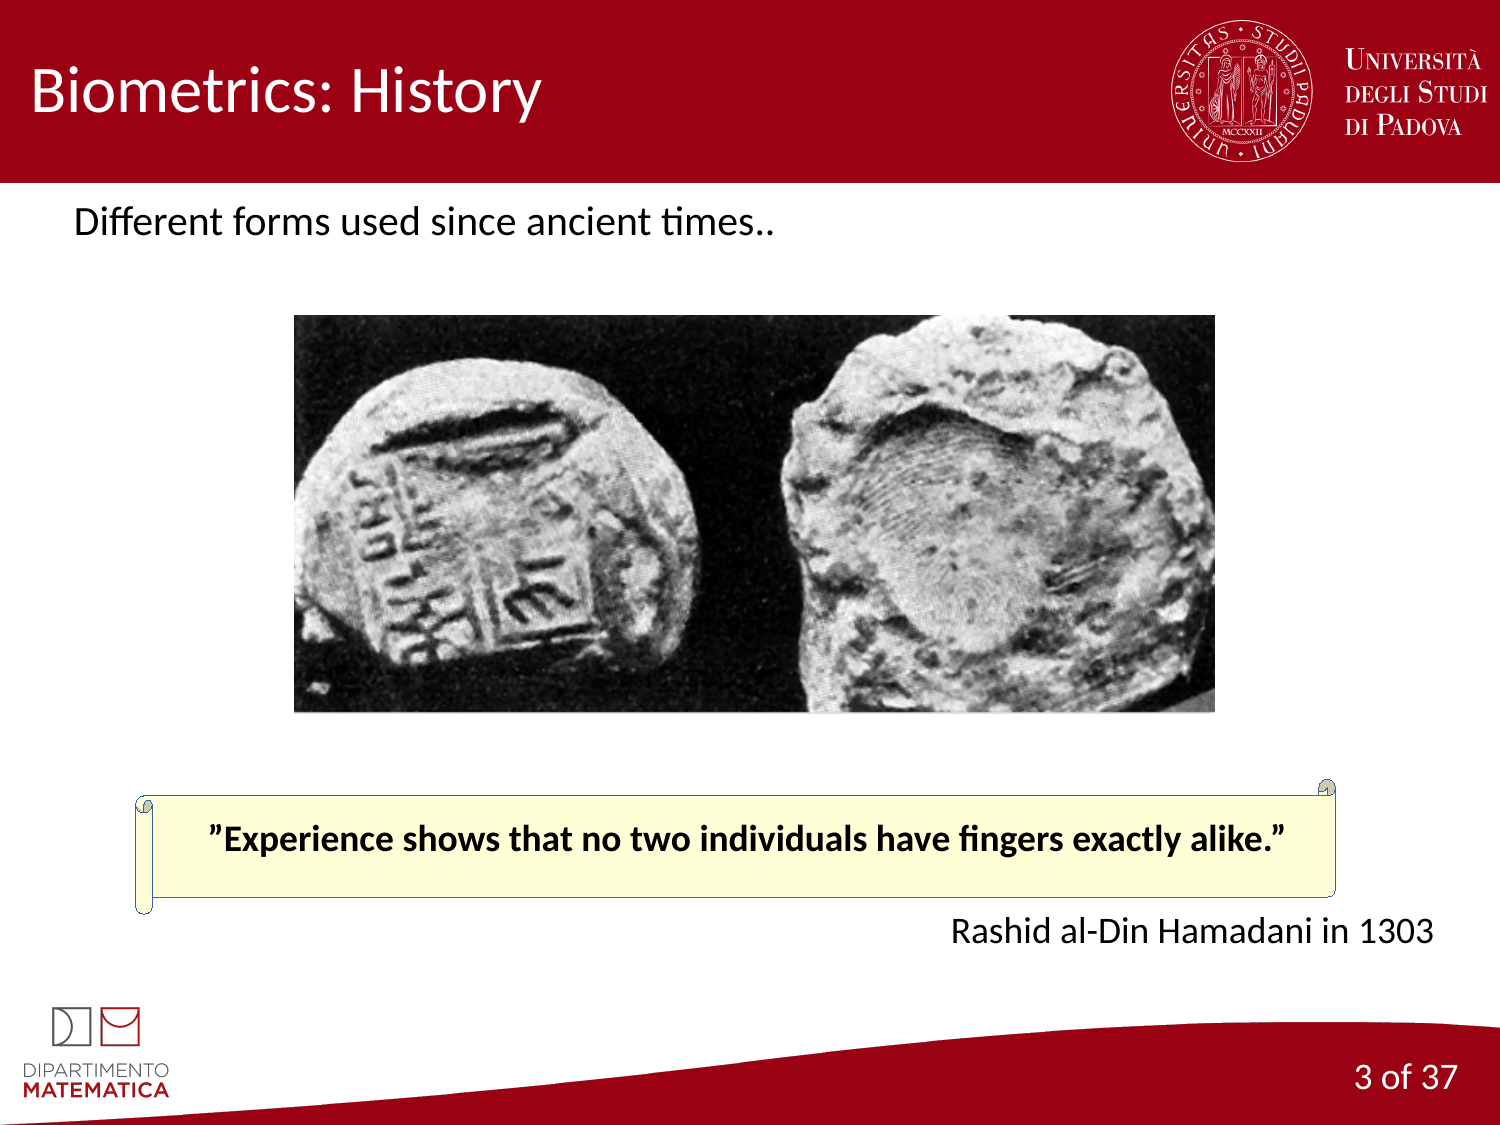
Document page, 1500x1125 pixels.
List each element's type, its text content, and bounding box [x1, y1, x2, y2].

list Different forms used since ancient times.. [0, 191, 1468, 286]
title Biometrics: History [0, 0, 1159, 183]
text_box ”Experience shows that no two individuals have fingers exactly alike.” [165, 815, 1331, 873]
text_box [135, 779, 1336, 915]
picture [294, 315, 1215, 714]
picture [0, 1007, 1500, 1125]
text_box Rashid al-Din Hamadani in 1303 [902, 908, 1483, 966]
slide_number <number> of 37 [1136, 1044, 1474, 1104]
picture [1171, 20, 1487, 162]
